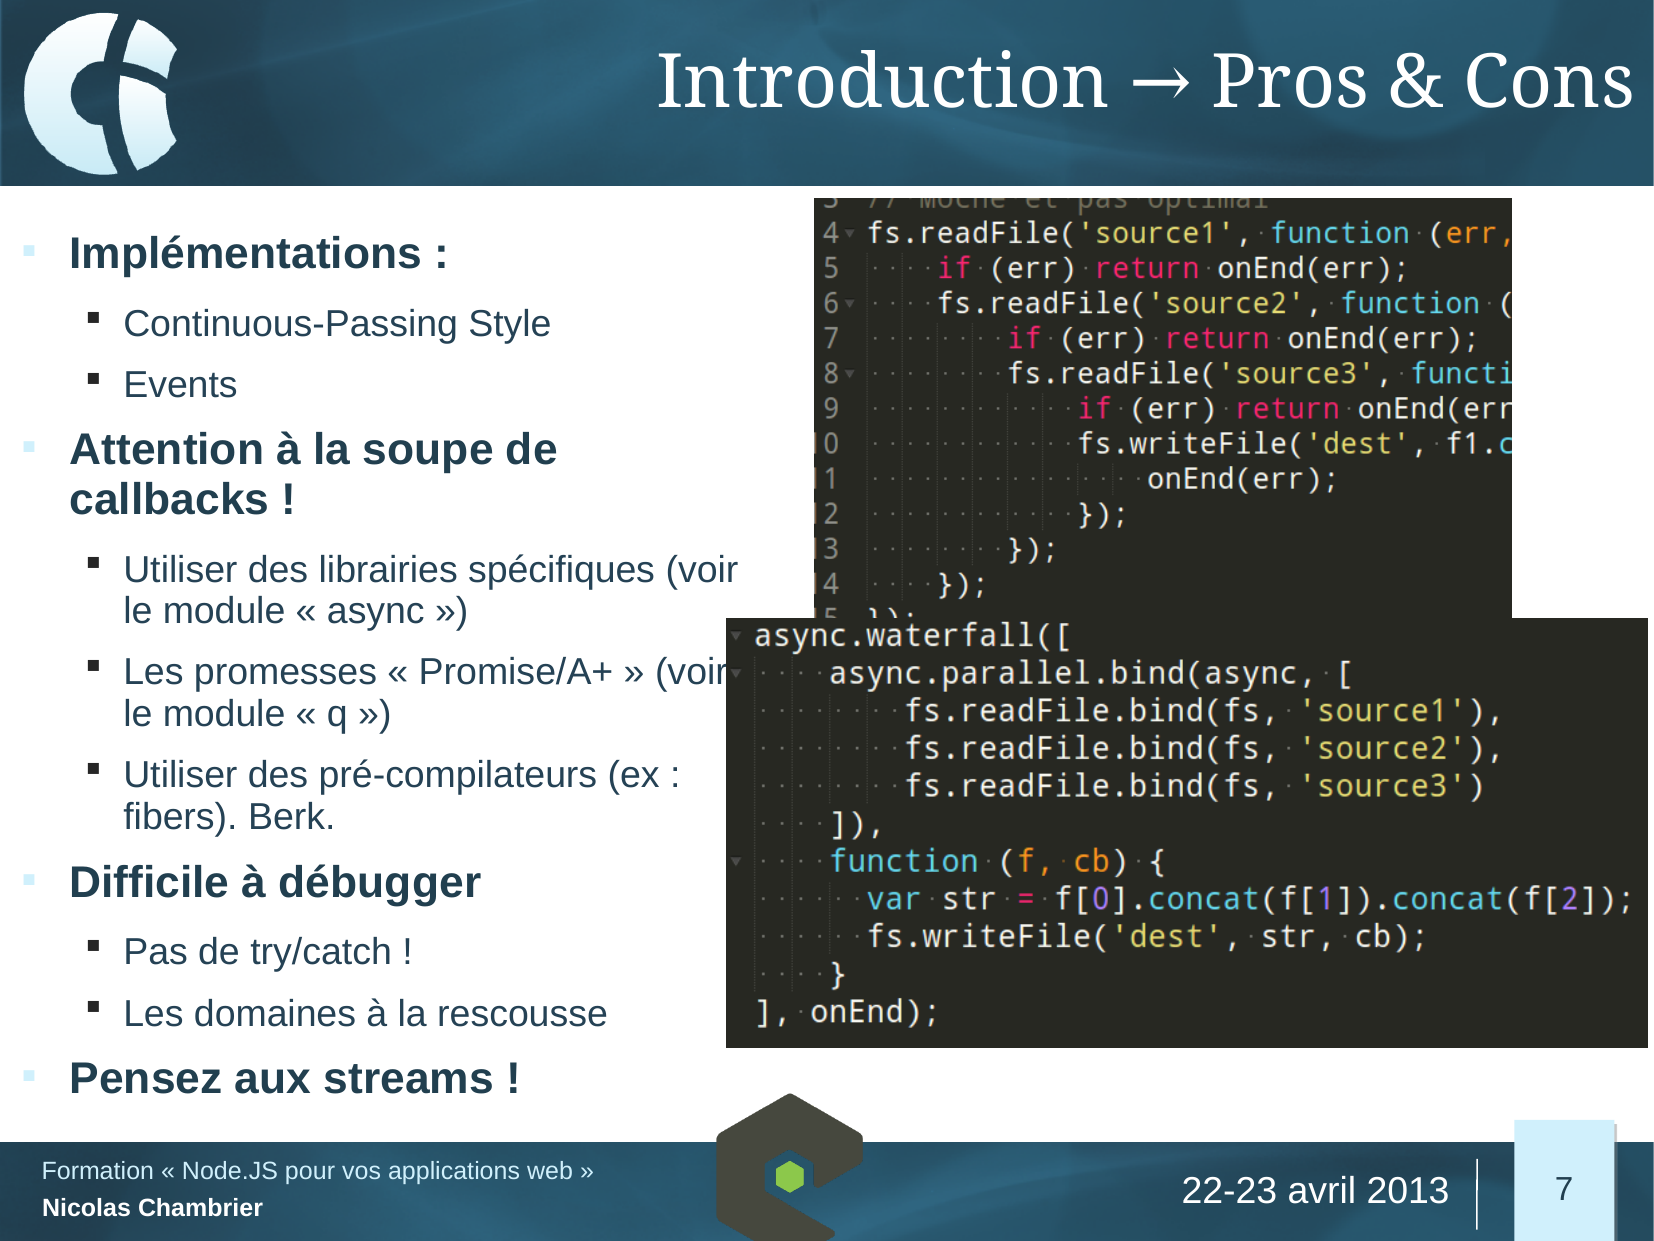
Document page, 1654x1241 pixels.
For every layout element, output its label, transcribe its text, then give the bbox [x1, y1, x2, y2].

list Implémentations : Continuous-Passing Style Events Attention à la soupe de callbacks ! Utiliser des librairies spécifiques (voir le module « async ») Les promesses « Promise/A+ » (voir le module « q ») Utiliser des pré-compilateurs (ex : fibers). Berk. Difficile à débugger Pas de try/catch ! Les domaines à la rescousse Pensez aux streams ! [23, 224, 750, 1108]
title Introduction → Pros & Cons [226, 0, 1654, 187]
picture [726, 198, 1648, 1048]
picture [0, 0, 221, 187]
picture [716, 1093, 863, 1241]
